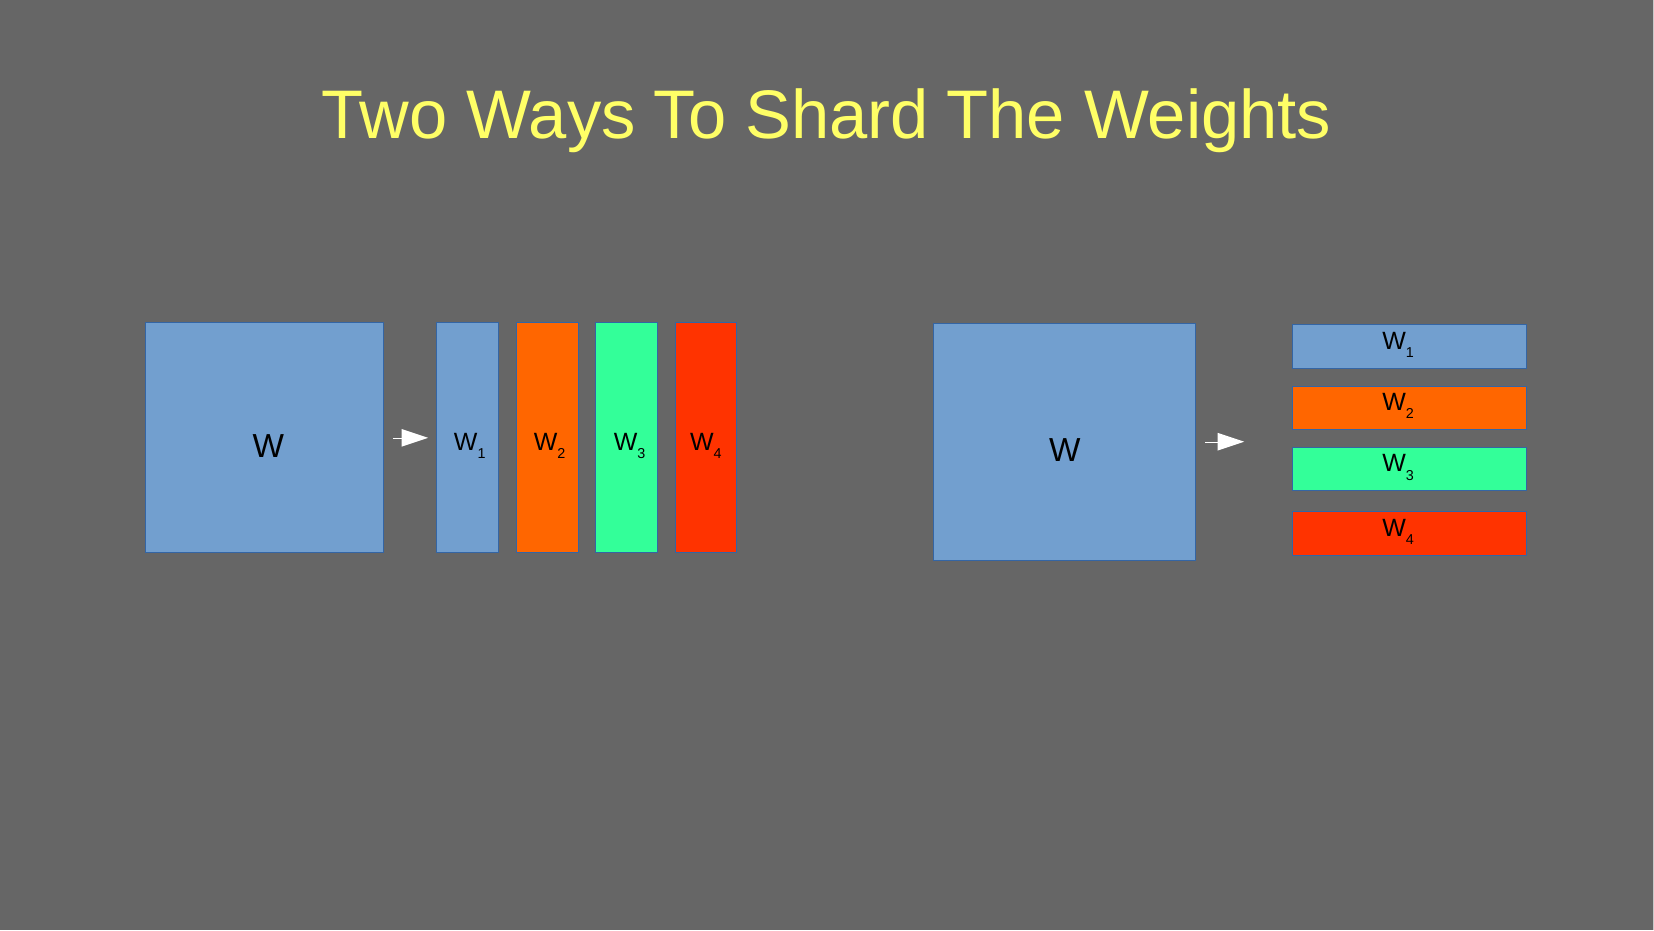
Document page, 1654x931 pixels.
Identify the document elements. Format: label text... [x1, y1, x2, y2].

text_box W2 [1367, 380, 1435, 438]
text_box [933, 323, 1196, 561]
text_box W1 [439, 420, 502, 476]
text_box [1435, 447, 1527, 491]
text_box W4 [1367, 506, 1435, 564]
text_box [675, 322, 737, 420]
text_box [1292, 511, 1367, 556]
text_box [516, 322, 579, 553]
text_box [1292, 324, 1367, 369]
text_box [1292, 447, 1367, 491]
text_box W3 [1367, 441, 1435, 499]
text_box [1435, 386, 1527, 430]
text_box W [1034, 423, 1096, 477]
text_box W3 [598, 420, 662, 476]
text_box [675, 476, 737, 553]
text_box [595, 322, 658, 553]
text_box [1435, 324, 1527, 369]
text_box [145, 322, 384, 553]
text_box W4 [675, 420, 738, 476]
text_box [1435, 511, 1527, 556]
text_box [1292, 386, 1367, 430]
text_box W [237, 420, 300, 473]
text_box [436, 322, 499, 553]
text_box W2 [519, 420, 582, 476]
title Two Ways To Shard The Weights [82, 36, 1571, 193]
text_box W1 [1367, 319, 1435, 377]
